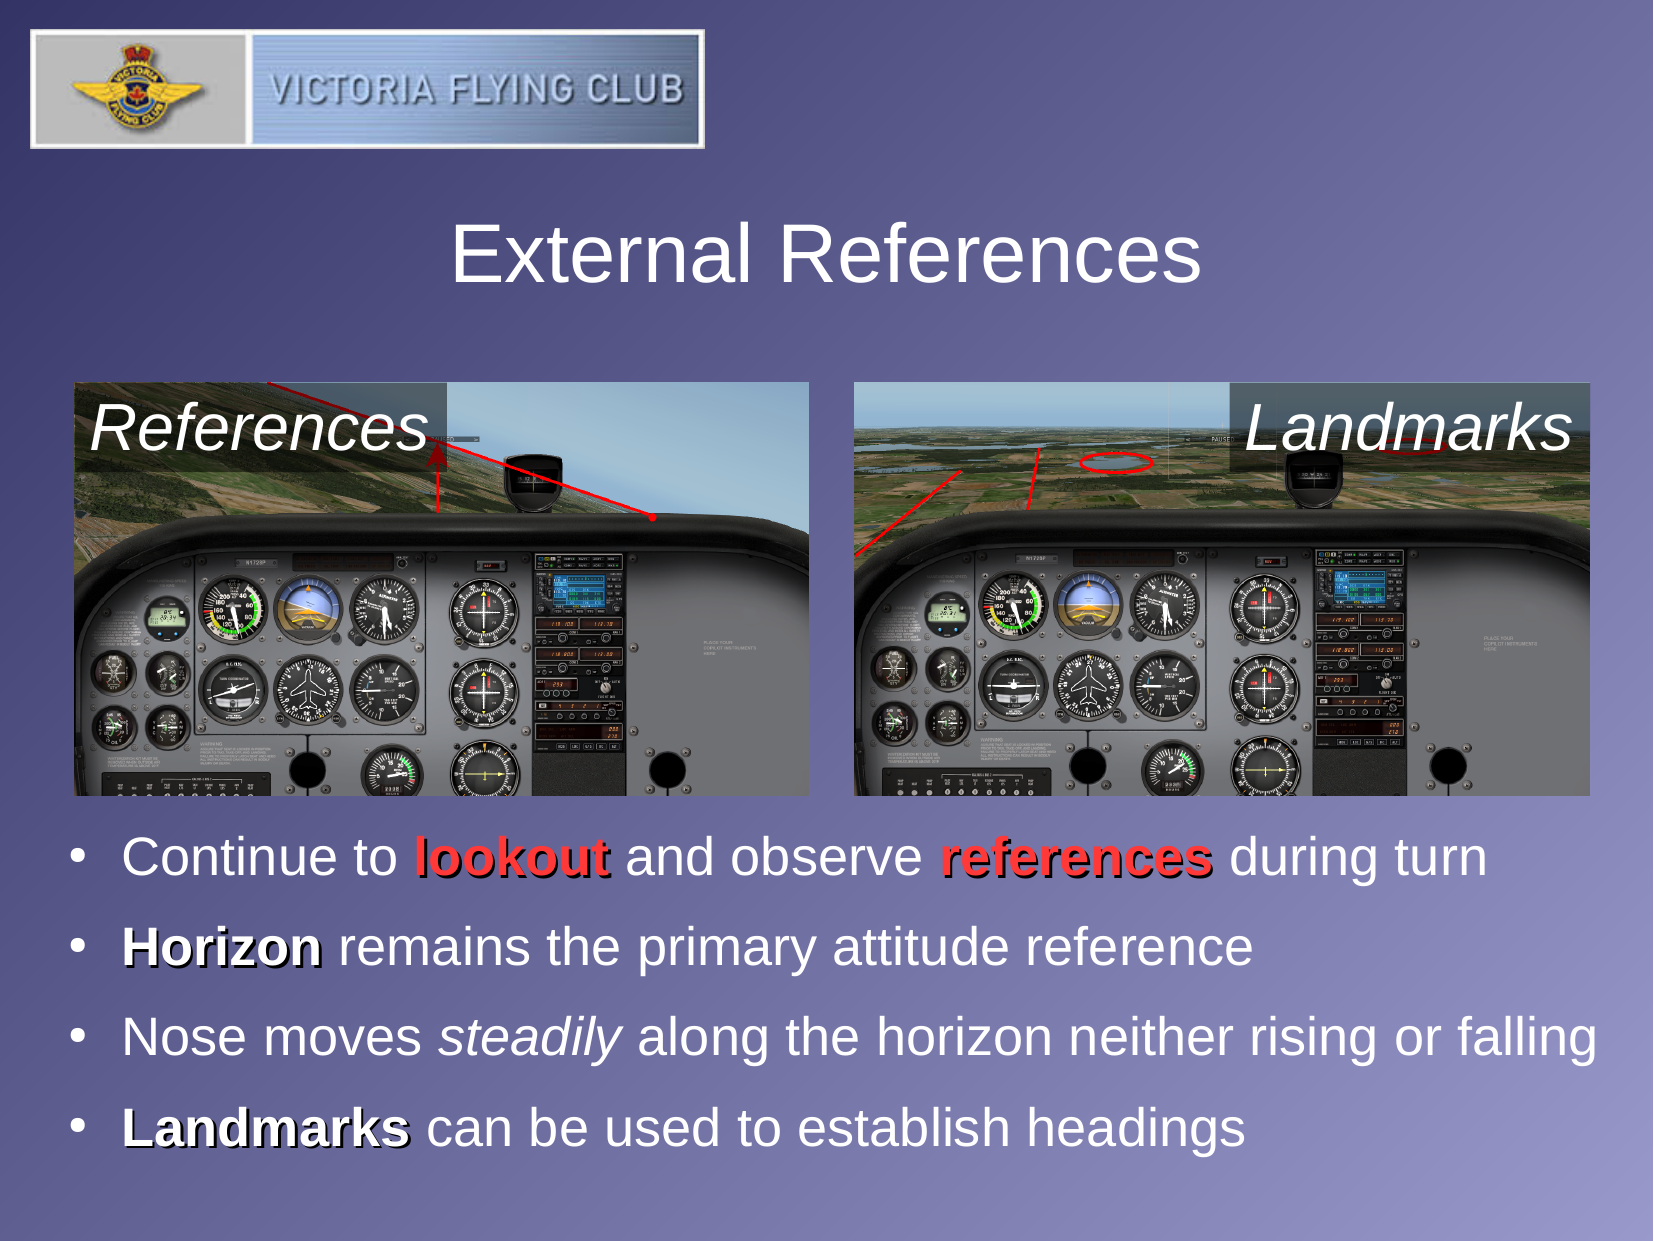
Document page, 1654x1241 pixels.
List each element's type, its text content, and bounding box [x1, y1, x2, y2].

title External References [82, 150, 1571, 358]
list Continue to lookout and observe references during turn Horizon remains the primary attitude reference Nose moves steadily along the horizon neither rising or falling Landmarks can be used to establish headings [50, 826, 1603, 1202]
picture [854, 382, 1590, 796]
text_box References [74, 382, 447, 473]
picture [74, 382, 809, 796]
text_box Landmarks [1229, 382, 1591, 473]
picture [30, 29, 705, 149]
